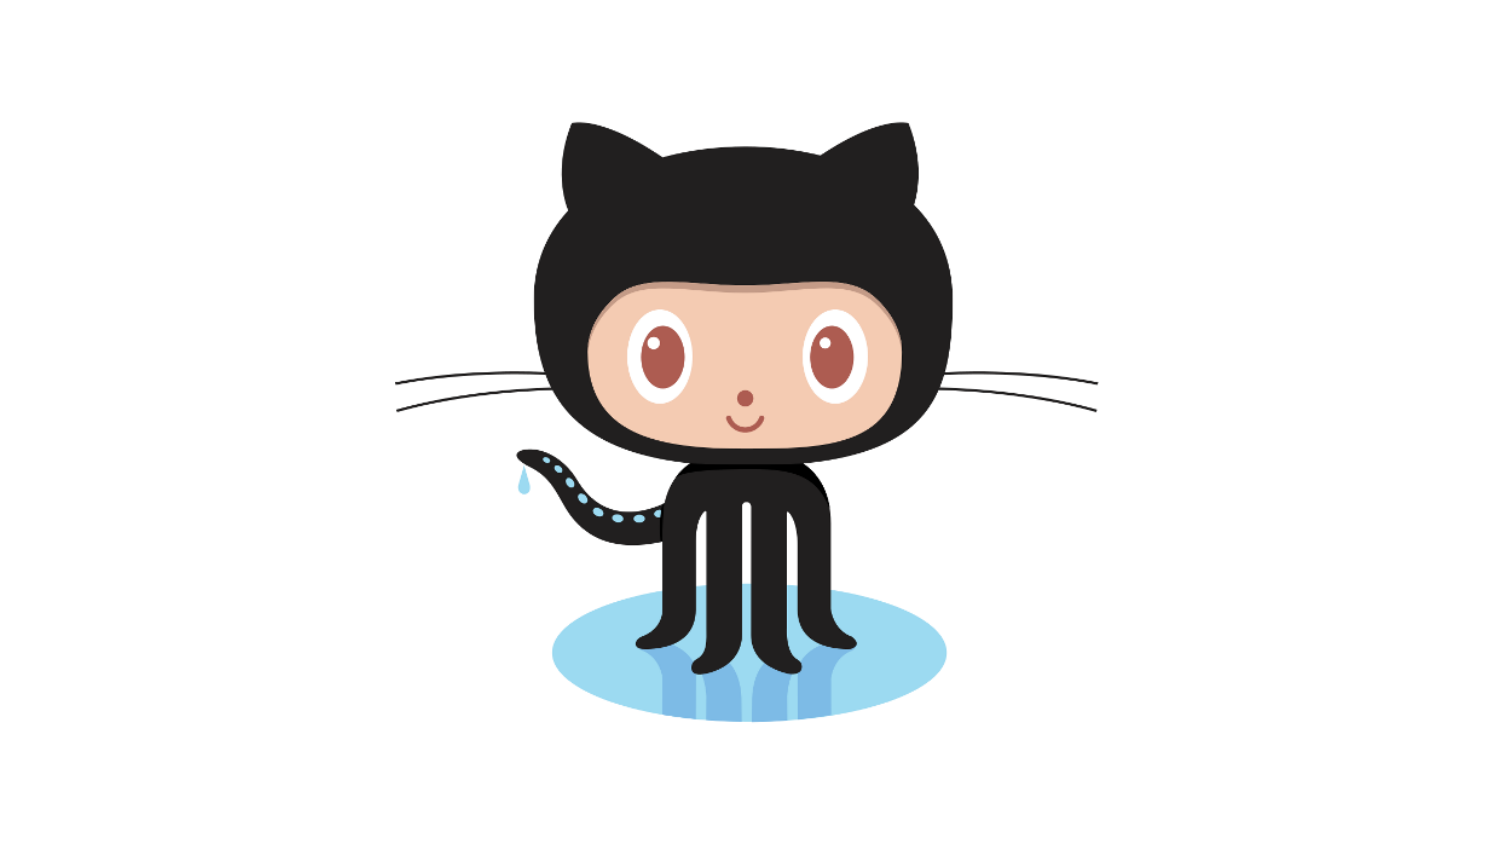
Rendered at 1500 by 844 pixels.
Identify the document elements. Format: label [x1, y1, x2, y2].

picture [24, 41, 1475, 803]
